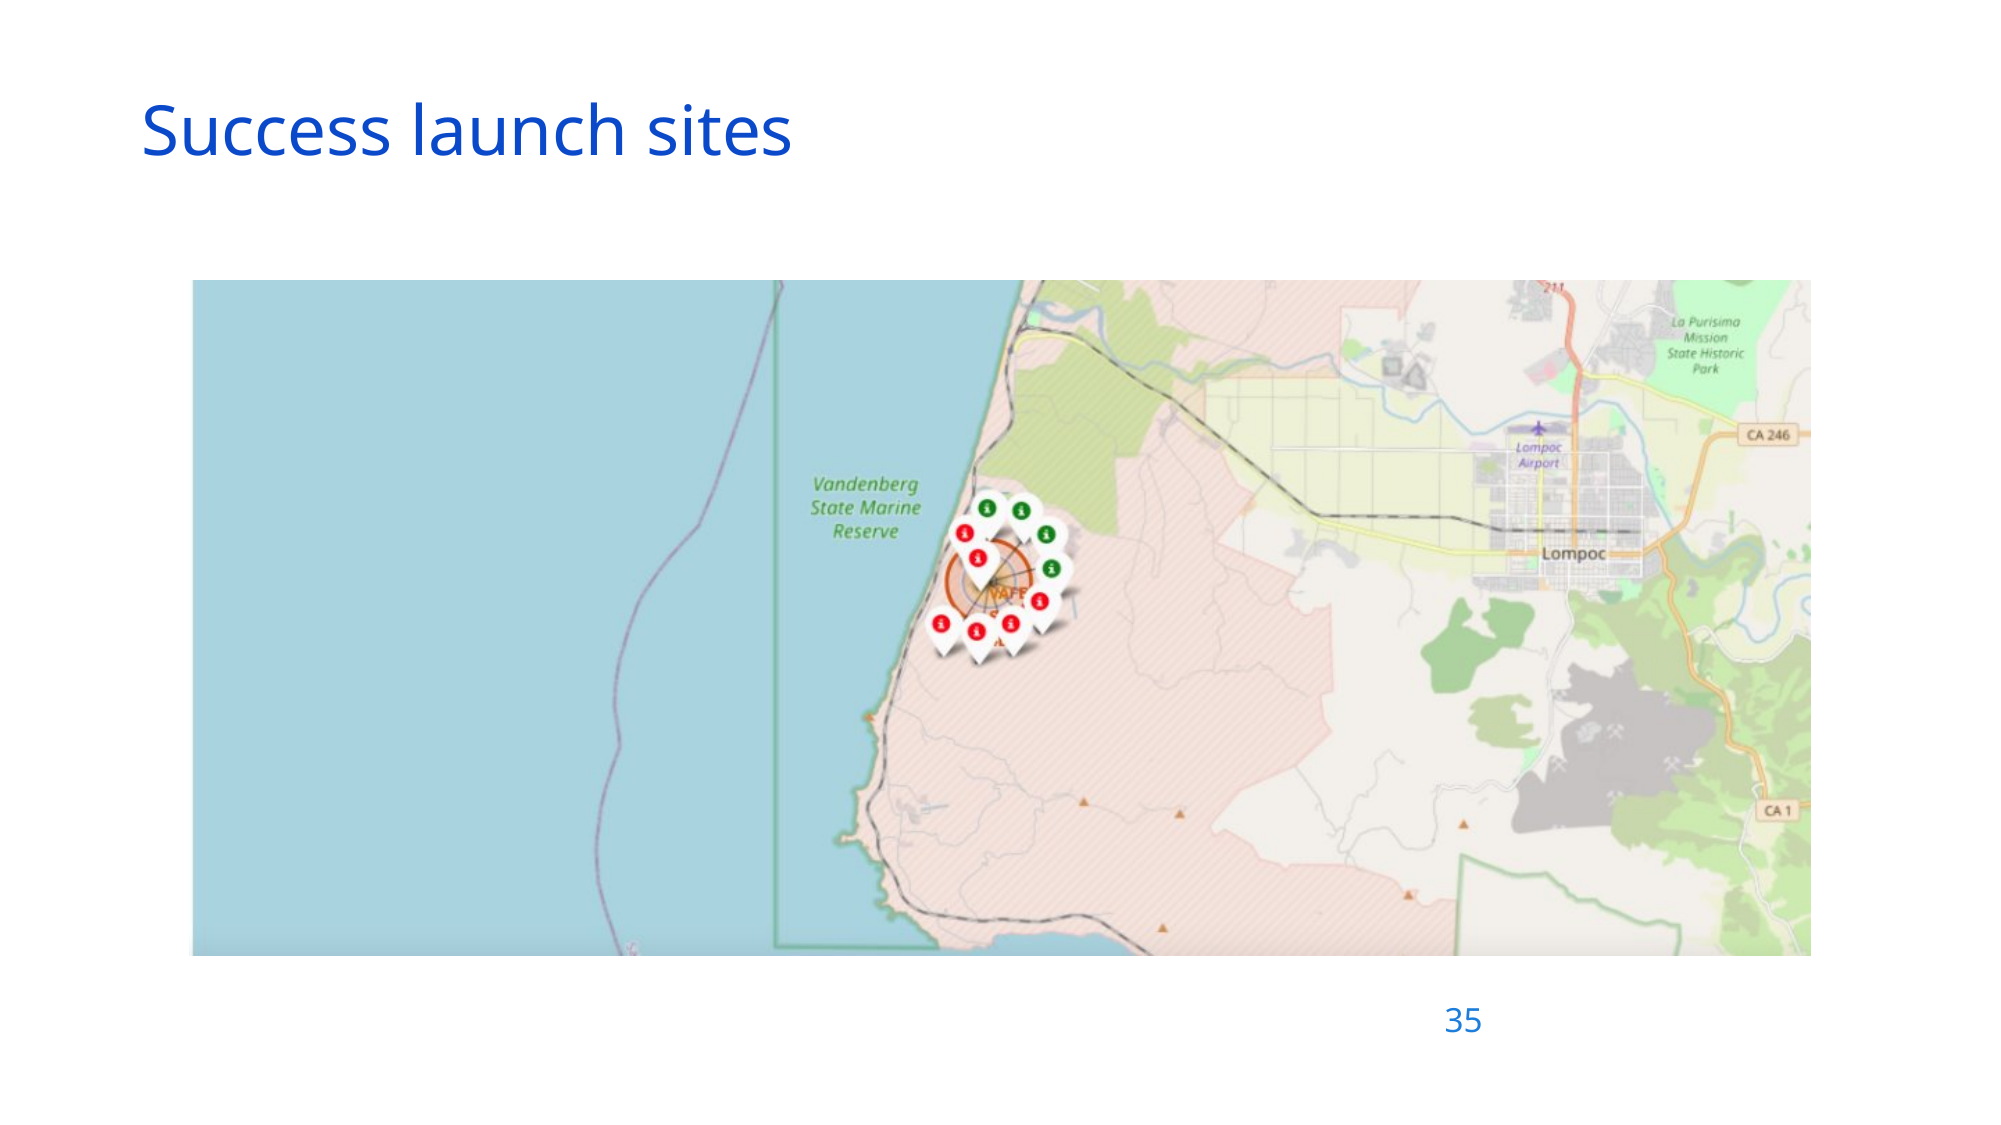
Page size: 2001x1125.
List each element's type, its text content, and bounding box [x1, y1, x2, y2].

text_box Success launch sites [126, 88, 1852, 179]
picture [189, 280, 1811, 956]
slide_number 36 [1429, 988, 1880, 1055]
